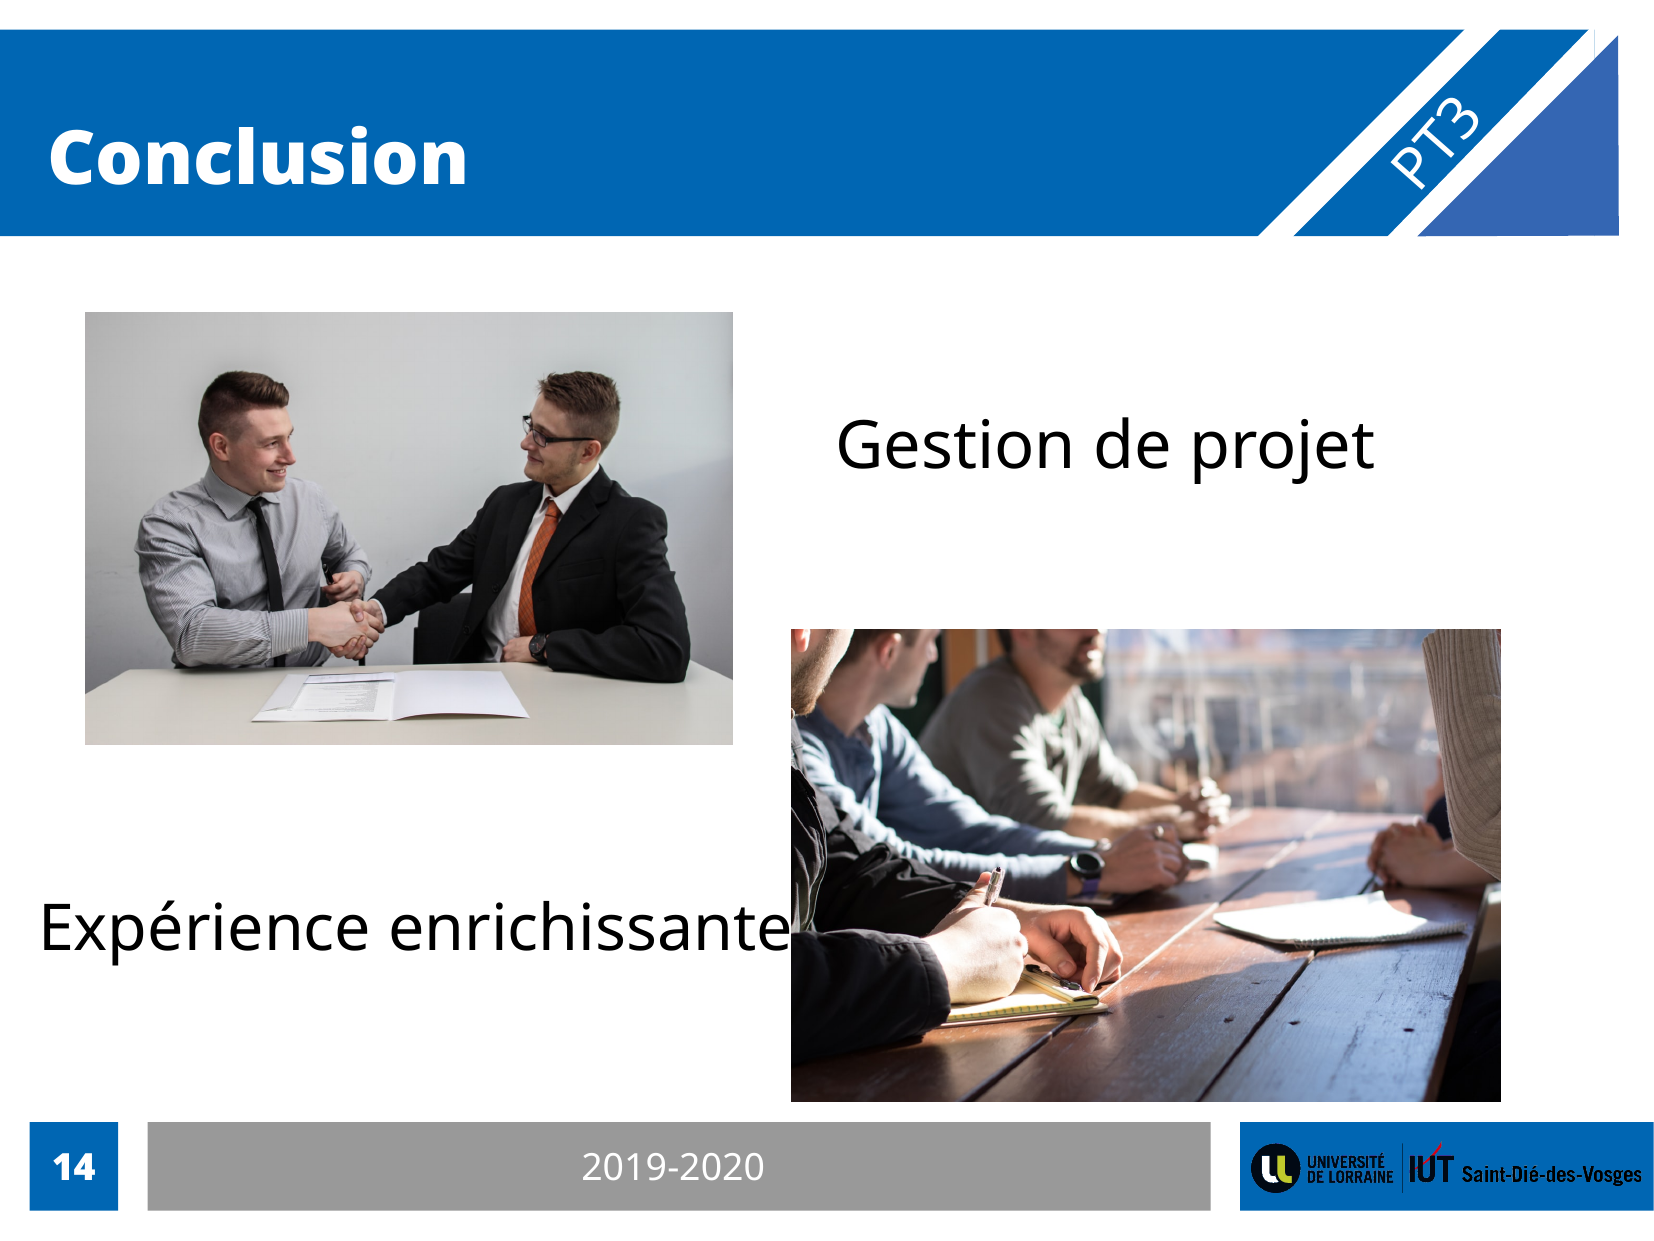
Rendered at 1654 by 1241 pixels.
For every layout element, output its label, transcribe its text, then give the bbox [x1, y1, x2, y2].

picture [791, 629, 1501, 1103]
text_box Expérience enrichissante [23, 874, 957, 1078]
picture [1251, 1141, 1642, 1193]
picture [85, 312, 733, 745]
title Conclusion [47, 59, 1583, 207]
text_box Gestion de projet [820, 389, 1553, 593]
